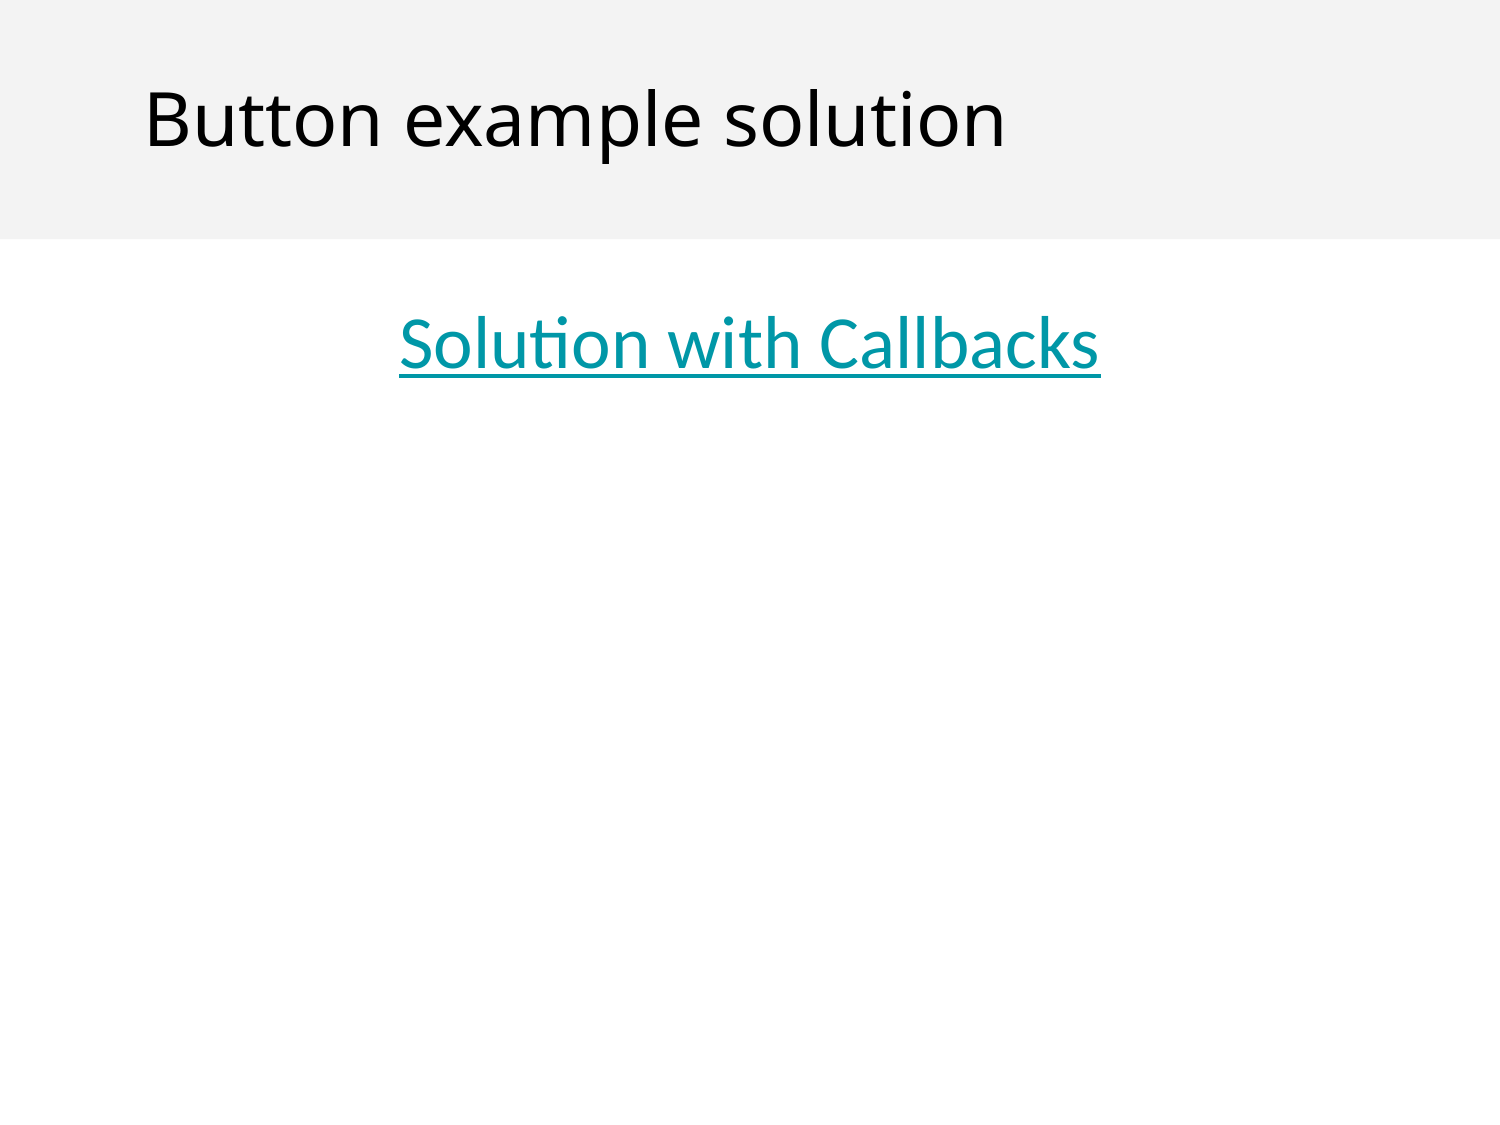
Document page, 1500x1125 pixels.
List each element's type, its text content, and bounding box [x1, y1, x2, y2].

list Solution with Callbacks [128, 265, 1372, 1054]
title Button example solution [128, 56, 1372, 183]
